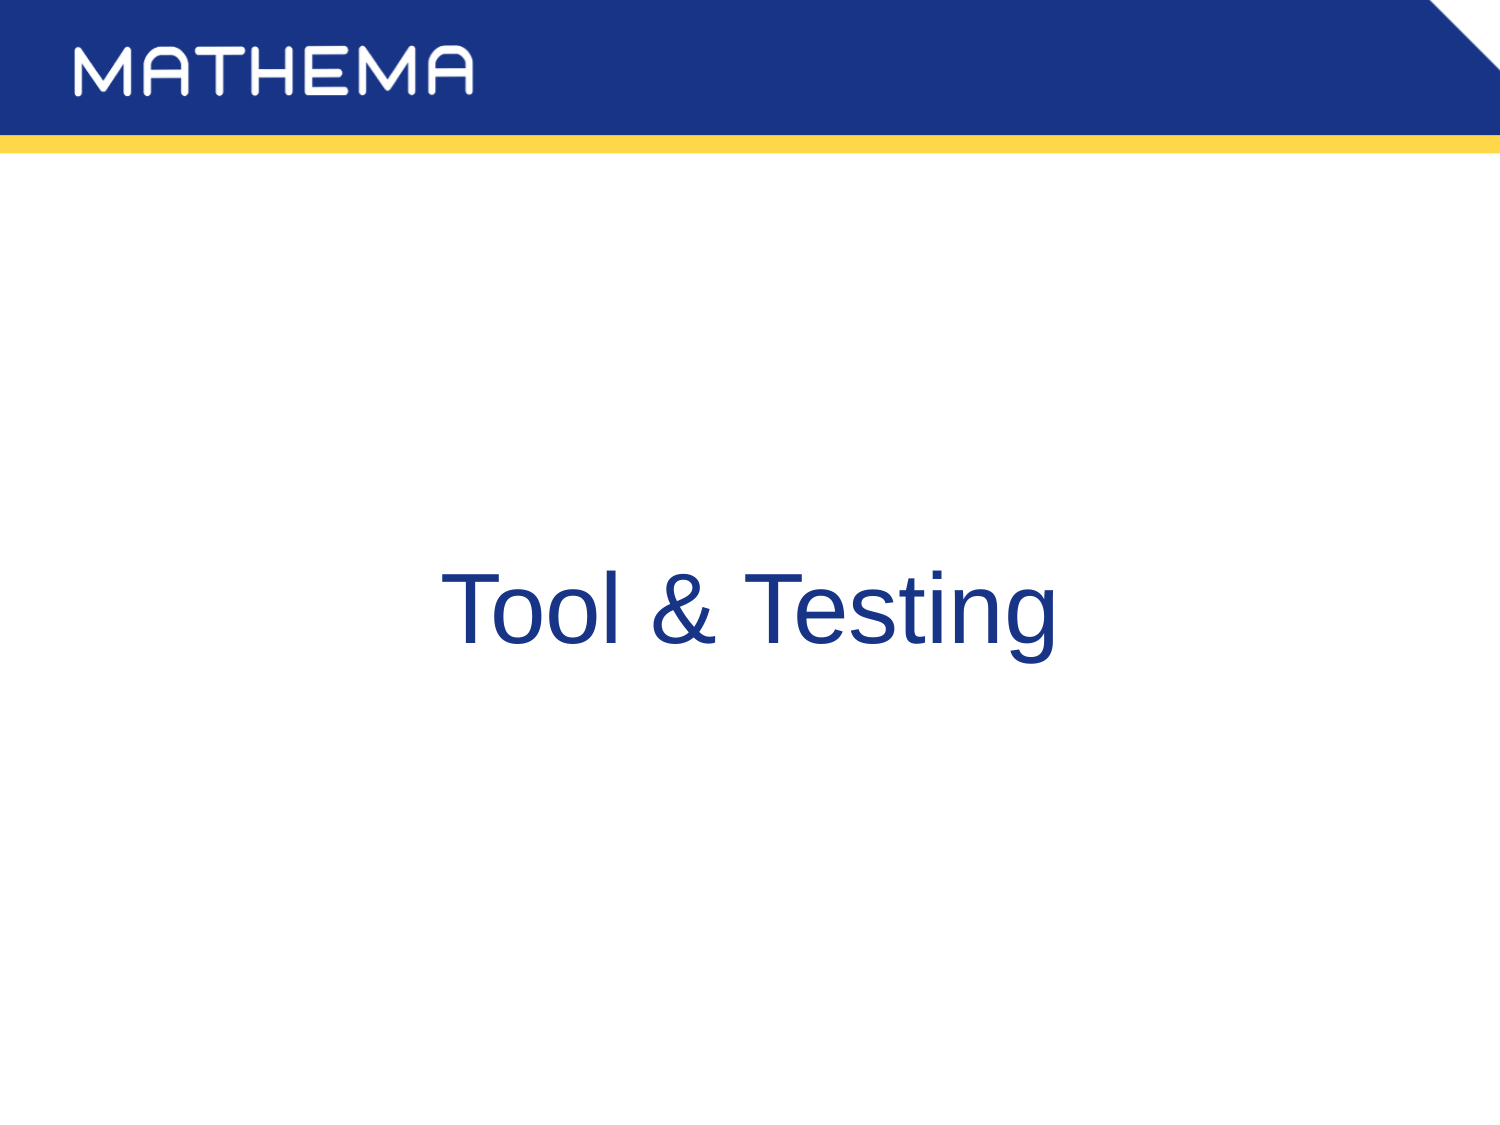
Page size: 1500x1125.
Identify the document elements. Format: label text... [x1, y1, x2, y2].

subtitle Tool & Testing [75, 235, 1426, 984]
picture [0, 0, 1500, 1125]
